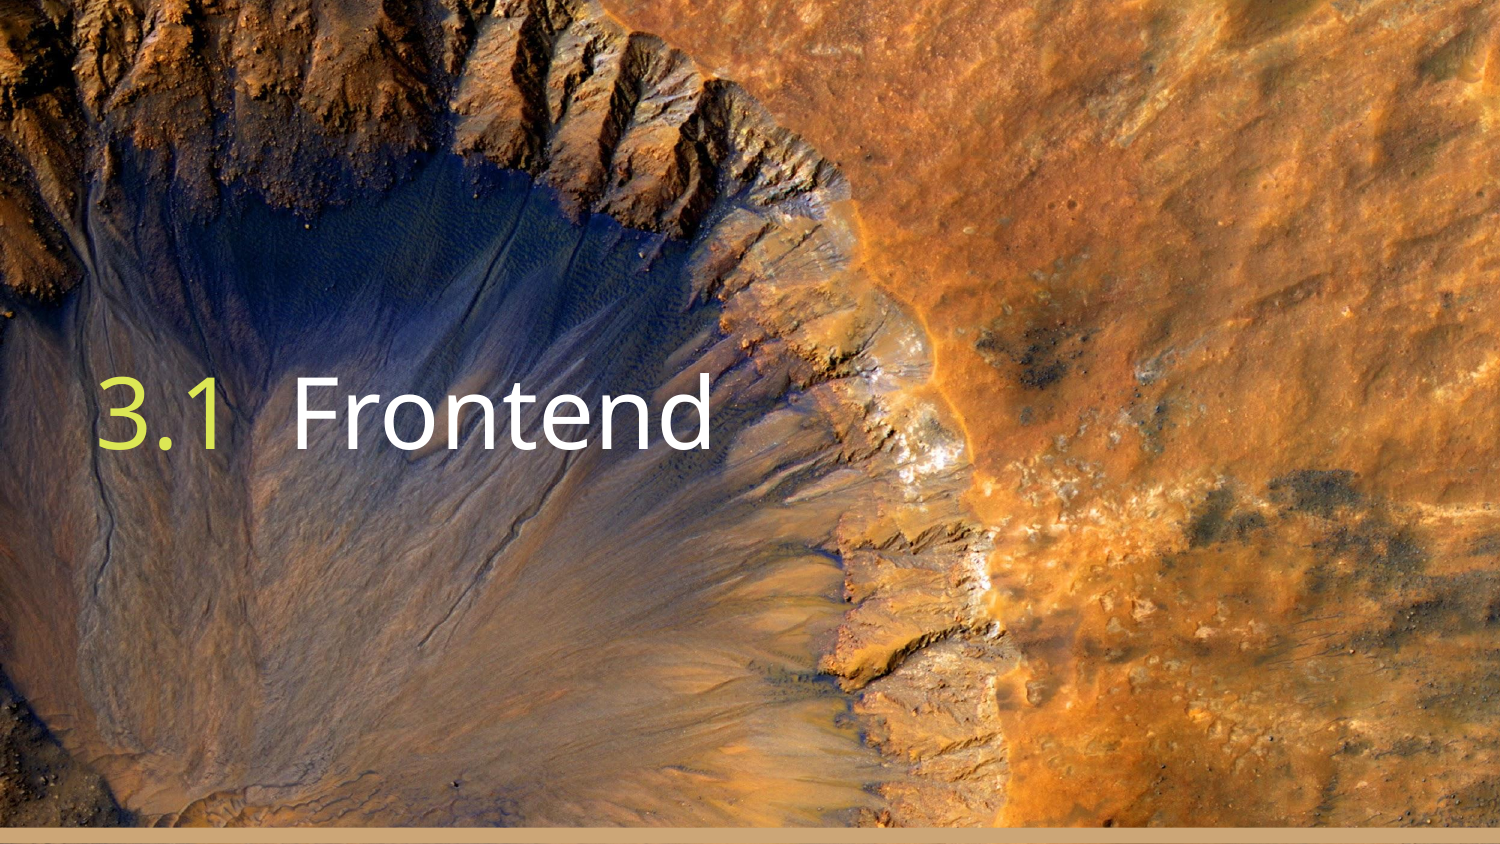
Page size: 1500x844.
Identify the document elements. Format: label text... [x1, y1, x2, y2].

title 3.1 Frontend [80, 73, 1348, 745]
picture [0, 0, 1500, 827]
